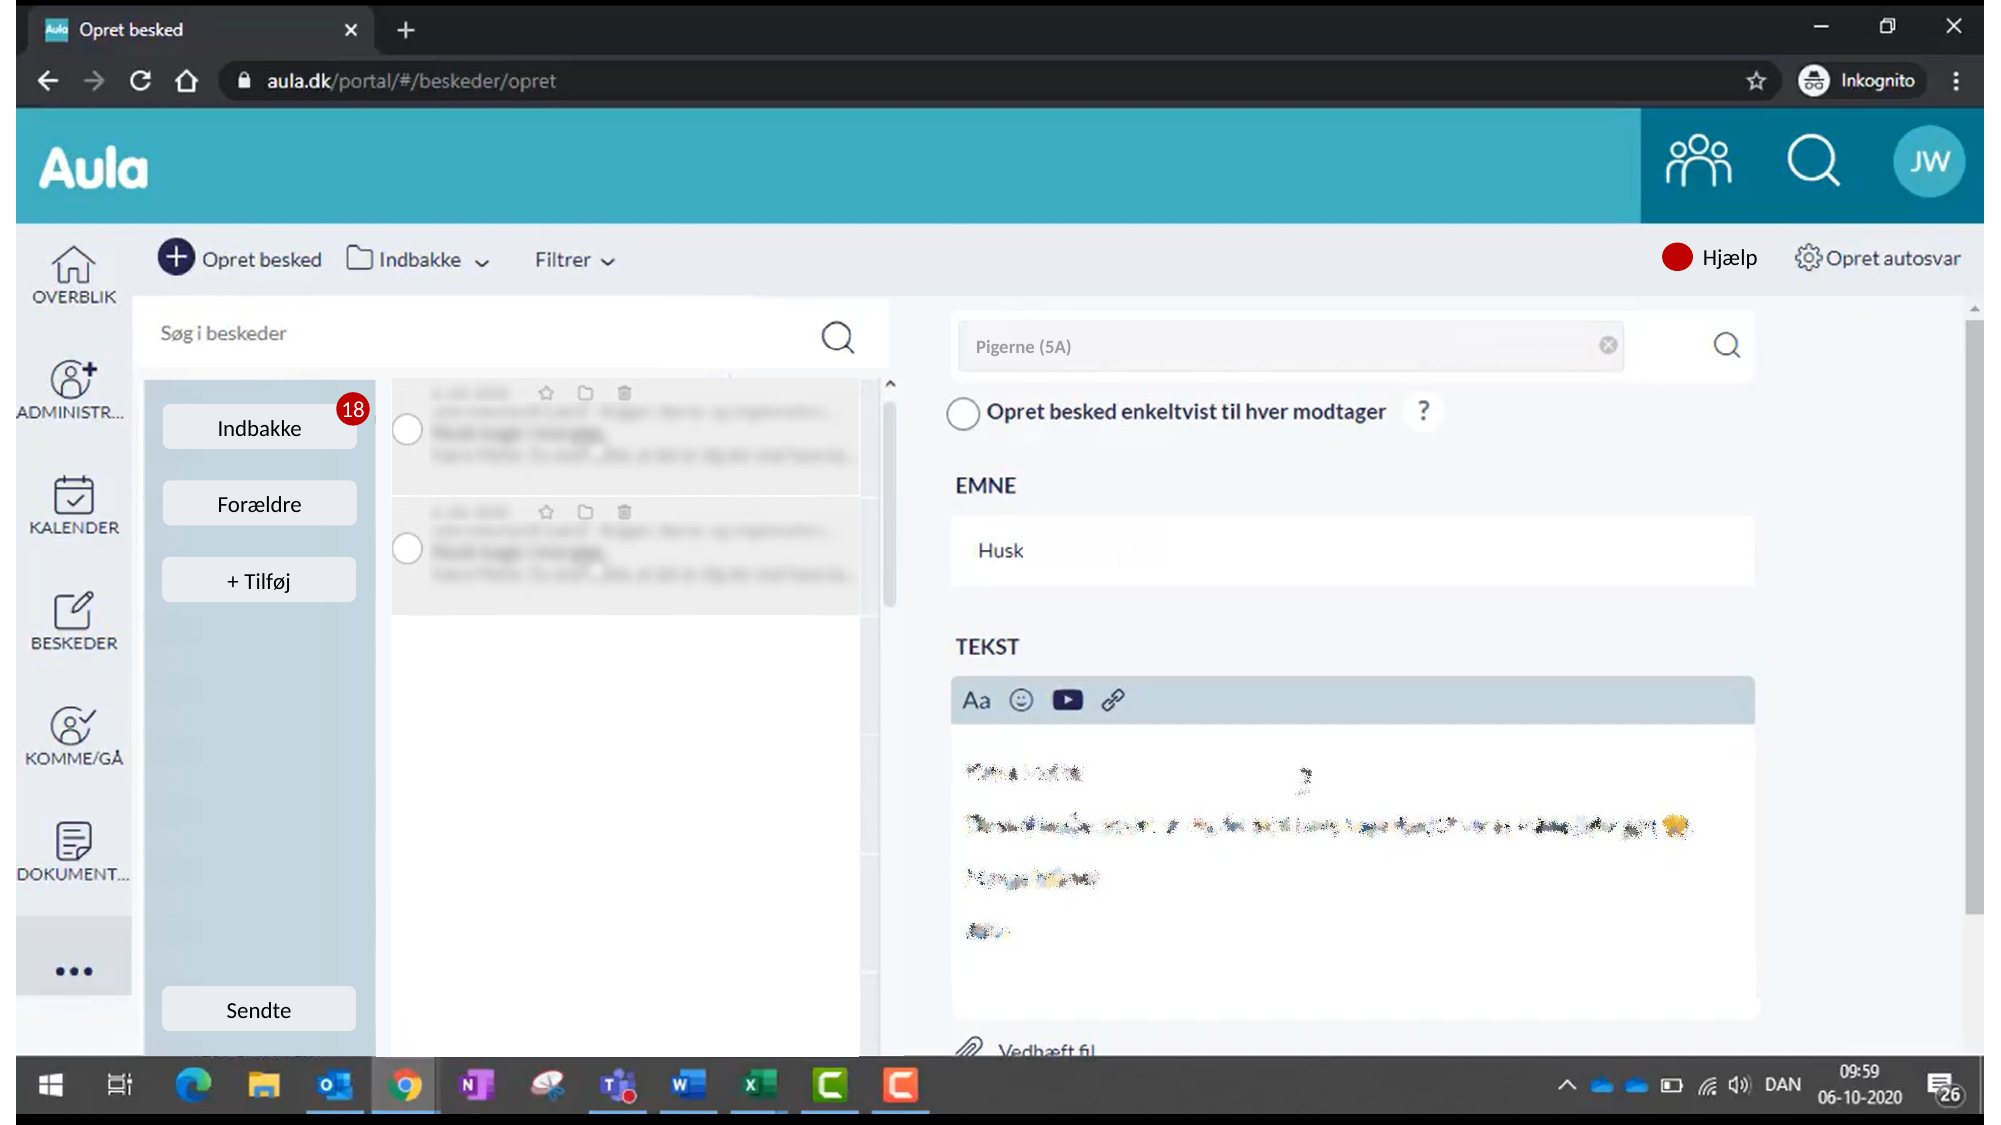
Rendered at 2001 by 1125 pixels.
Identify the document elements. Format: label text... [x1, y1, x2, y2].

picture [16, 0, 1984, 1125]
text_box Pigerne (5A) [960, 327, 1181, 366]
picture [1893, 126, 1965, 197]
picture [1666, 131, 1732, 191]
text_box Indbakke [162, 403, 357, 449]
picture [1785, 128, 1840, 186]
text_box 18 [326, 387, 392, 431]
text_box Forældre [162, 480, 357, 526]
text_box [1662, 242, 1687, 271]
text_box + Tilføj [162, 556, 357, 602]
text_box Hjælp [1687, 235, 1774, 279]
text_box Sendte [162, 986, 357, 1032]
